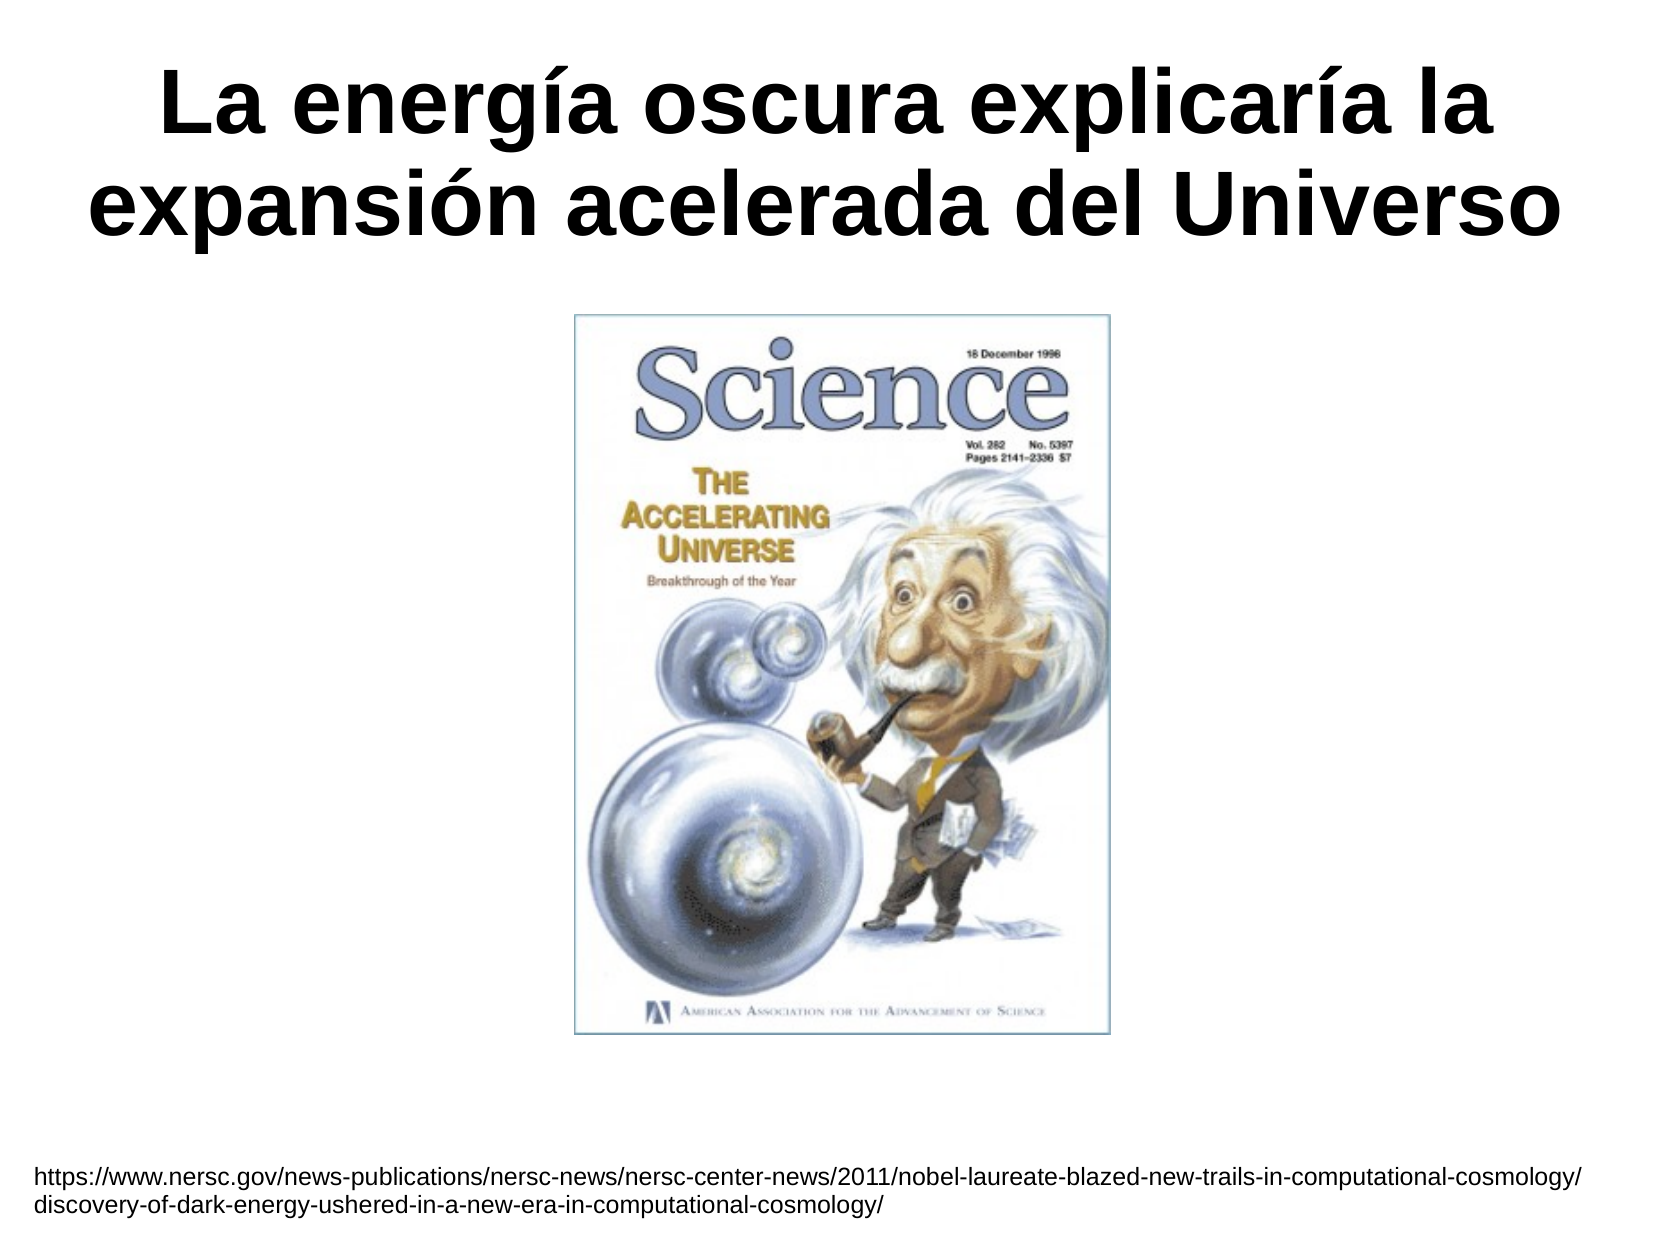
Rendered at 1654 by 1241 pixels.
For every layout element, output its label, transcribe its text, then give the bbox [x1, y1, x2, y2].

text_box https://www.nersc.gov/news-publications/nersc-news/nersc-center-news/2011/nobel-laureate-blazed-new-trails-in-computational-cosmology/discovery-of-dark-energy-ushered-in-a-new-era-in-computational-cosmology/ [18, 1155, 1654, 1241]
picture [574, 314, 1111, 1035]
title La energía oscura explicaría la expansión acelerada del Universo [82, 49, 1571, 257]
